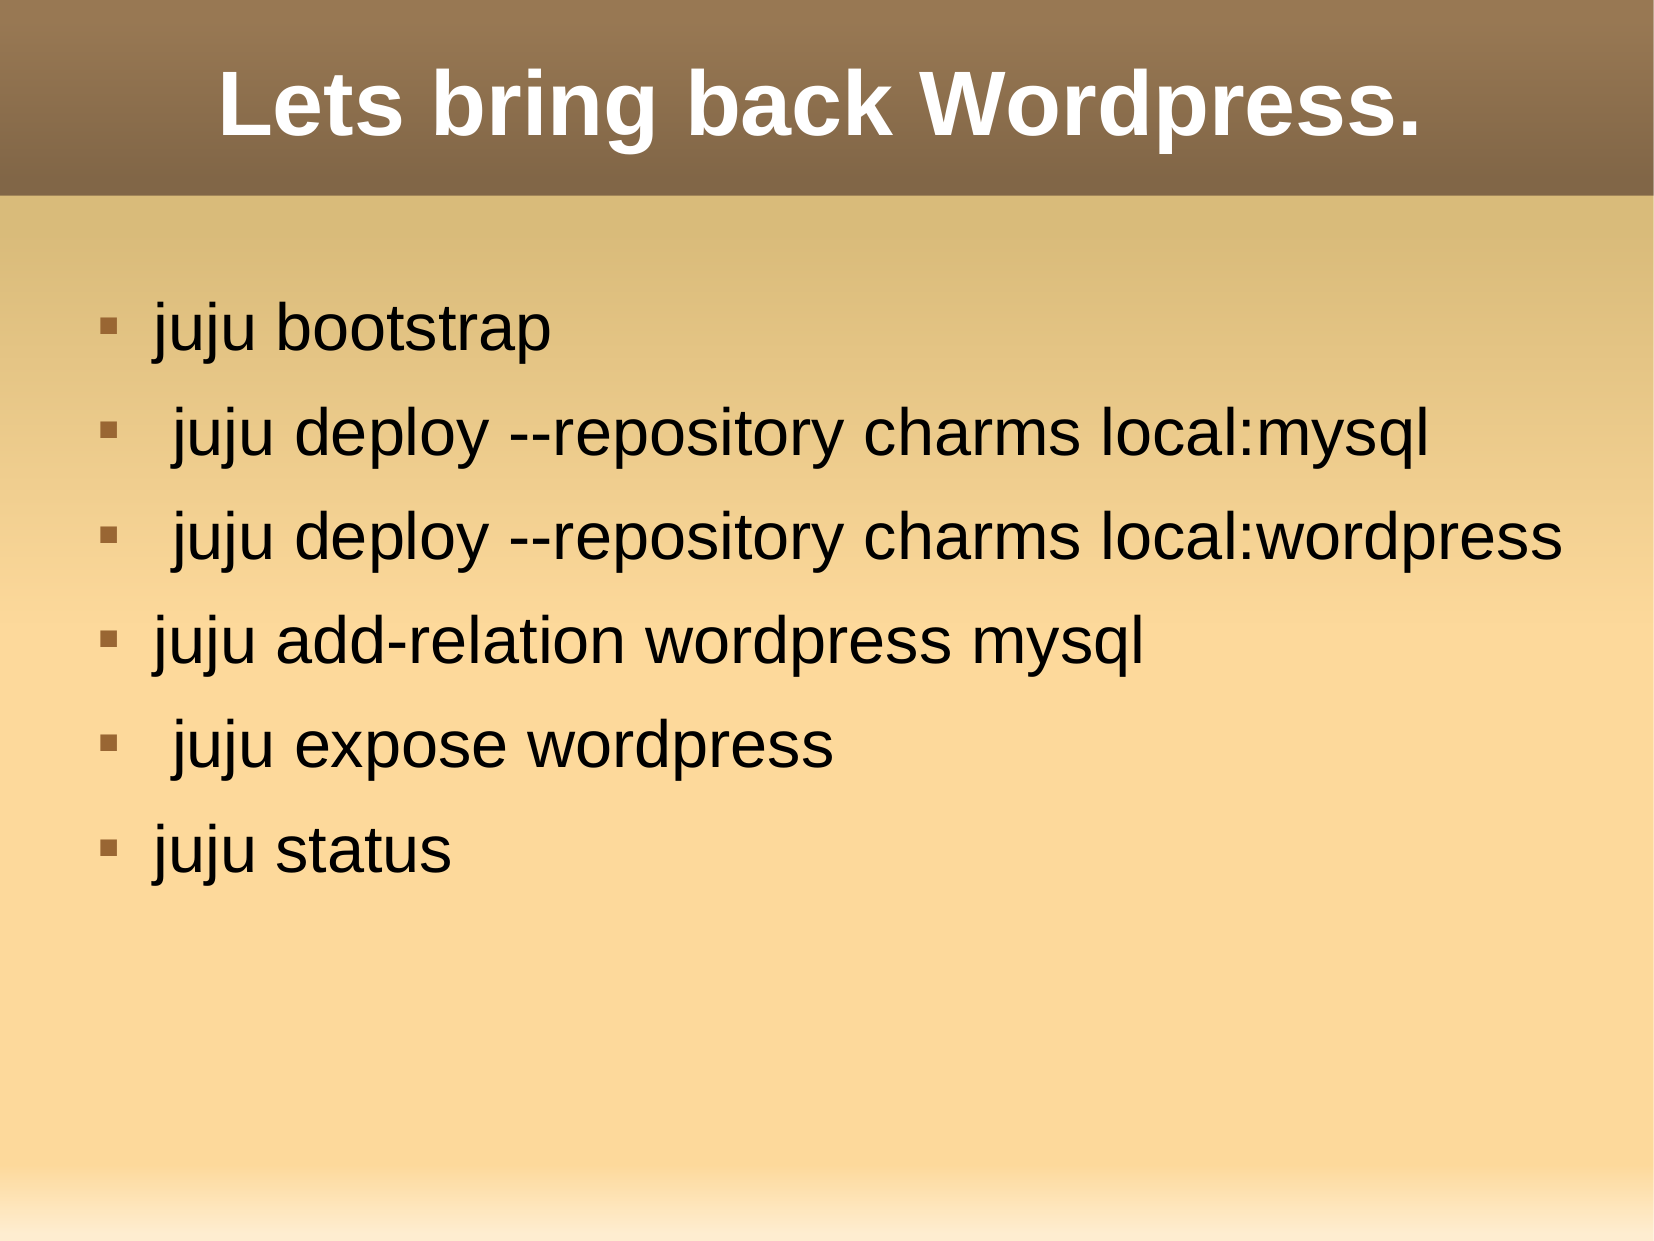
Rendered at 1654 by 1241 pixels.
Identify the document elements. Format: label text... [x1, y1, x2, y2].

title Lets bring back Wordpress. [76, 7, 1565, 200]
picture [0, 0, 1654, 1241]
list juju bootstrap juju deploy --repository charms local:mysql juju deploy --repository charms local:wordpress juju add-relation wordpress mysql juju expose wordpress juju status [82, 290, 1571, 1094]
